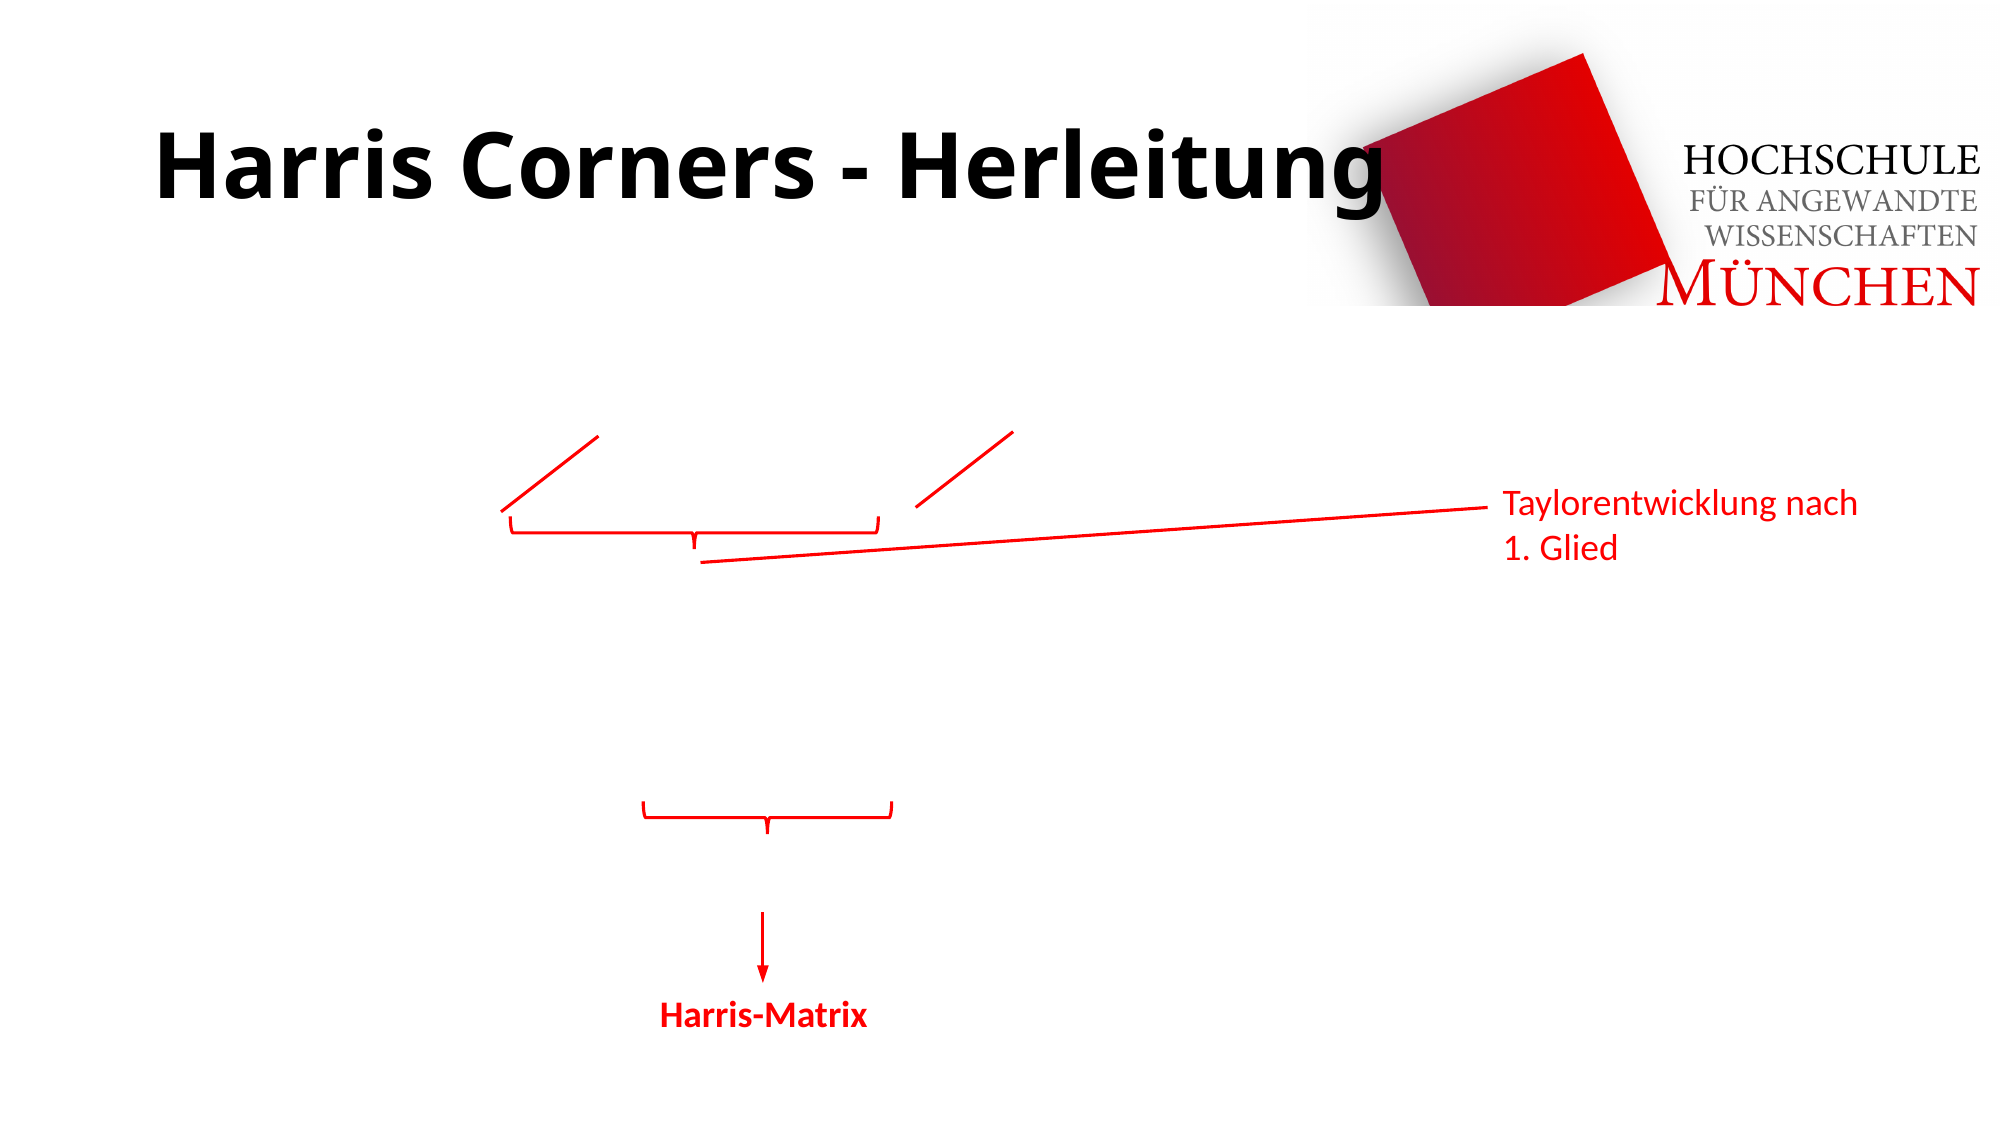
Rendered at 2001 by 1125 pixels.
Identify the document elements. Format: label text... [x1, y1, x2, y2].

text_box Taylorentwicklung nach 1. Glied [1487, 470, 1875, 577]
list [137, 299, 1863, 1014]
text_box Harris-Matrix [644, 982, 894, 1044]
title Harris Corners - Herleitung [137, 59, 1863, 278]
